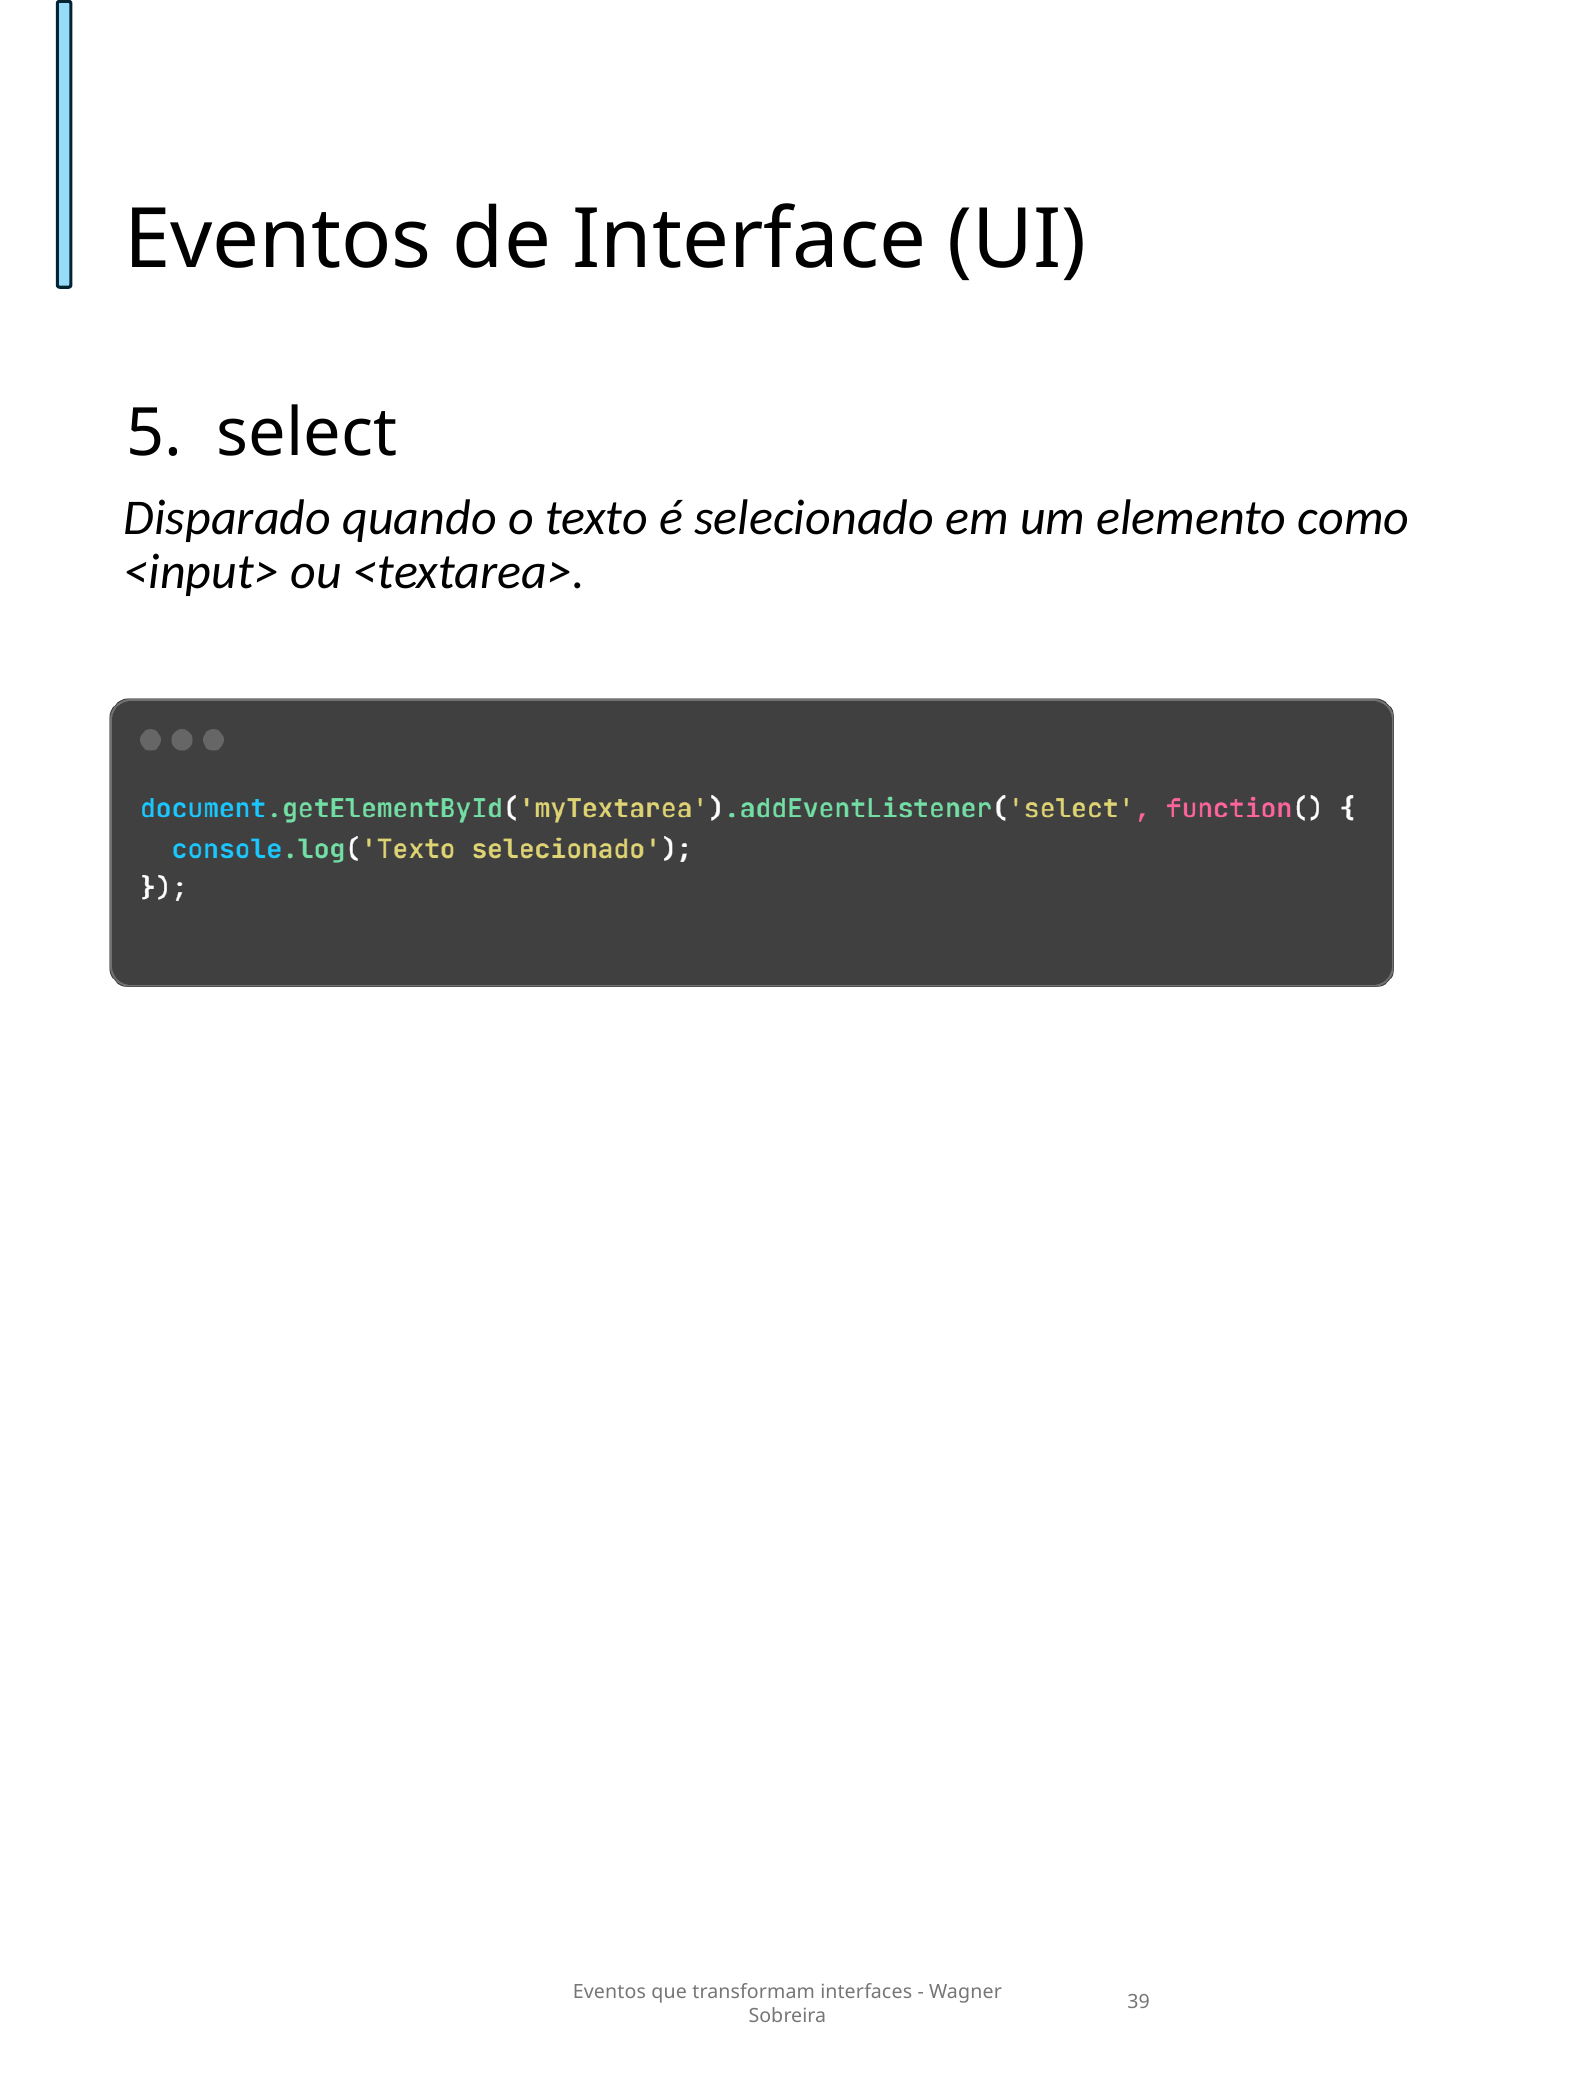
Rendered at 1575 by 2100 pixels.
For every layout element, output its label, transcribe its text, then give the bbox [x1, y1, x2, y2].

text_box Eventos de Interface (UI) [109, 188, 1474, 343]
footer Eventos que transformam interfaces - Wagner Sobreira [521, 1946, 1054, 2059]
text_box [57, 1, 71, 288]
text_box Disparado quando o texto é selecionado em um elemento como <input> ou <textarea>. [108, 483, 1474, 588]
picture [0, 588, 1503, 1097]
slide_number 39 [1112, 1946, 1467, 2059]
text_box 5. select [111, 390, 1476, 485]
